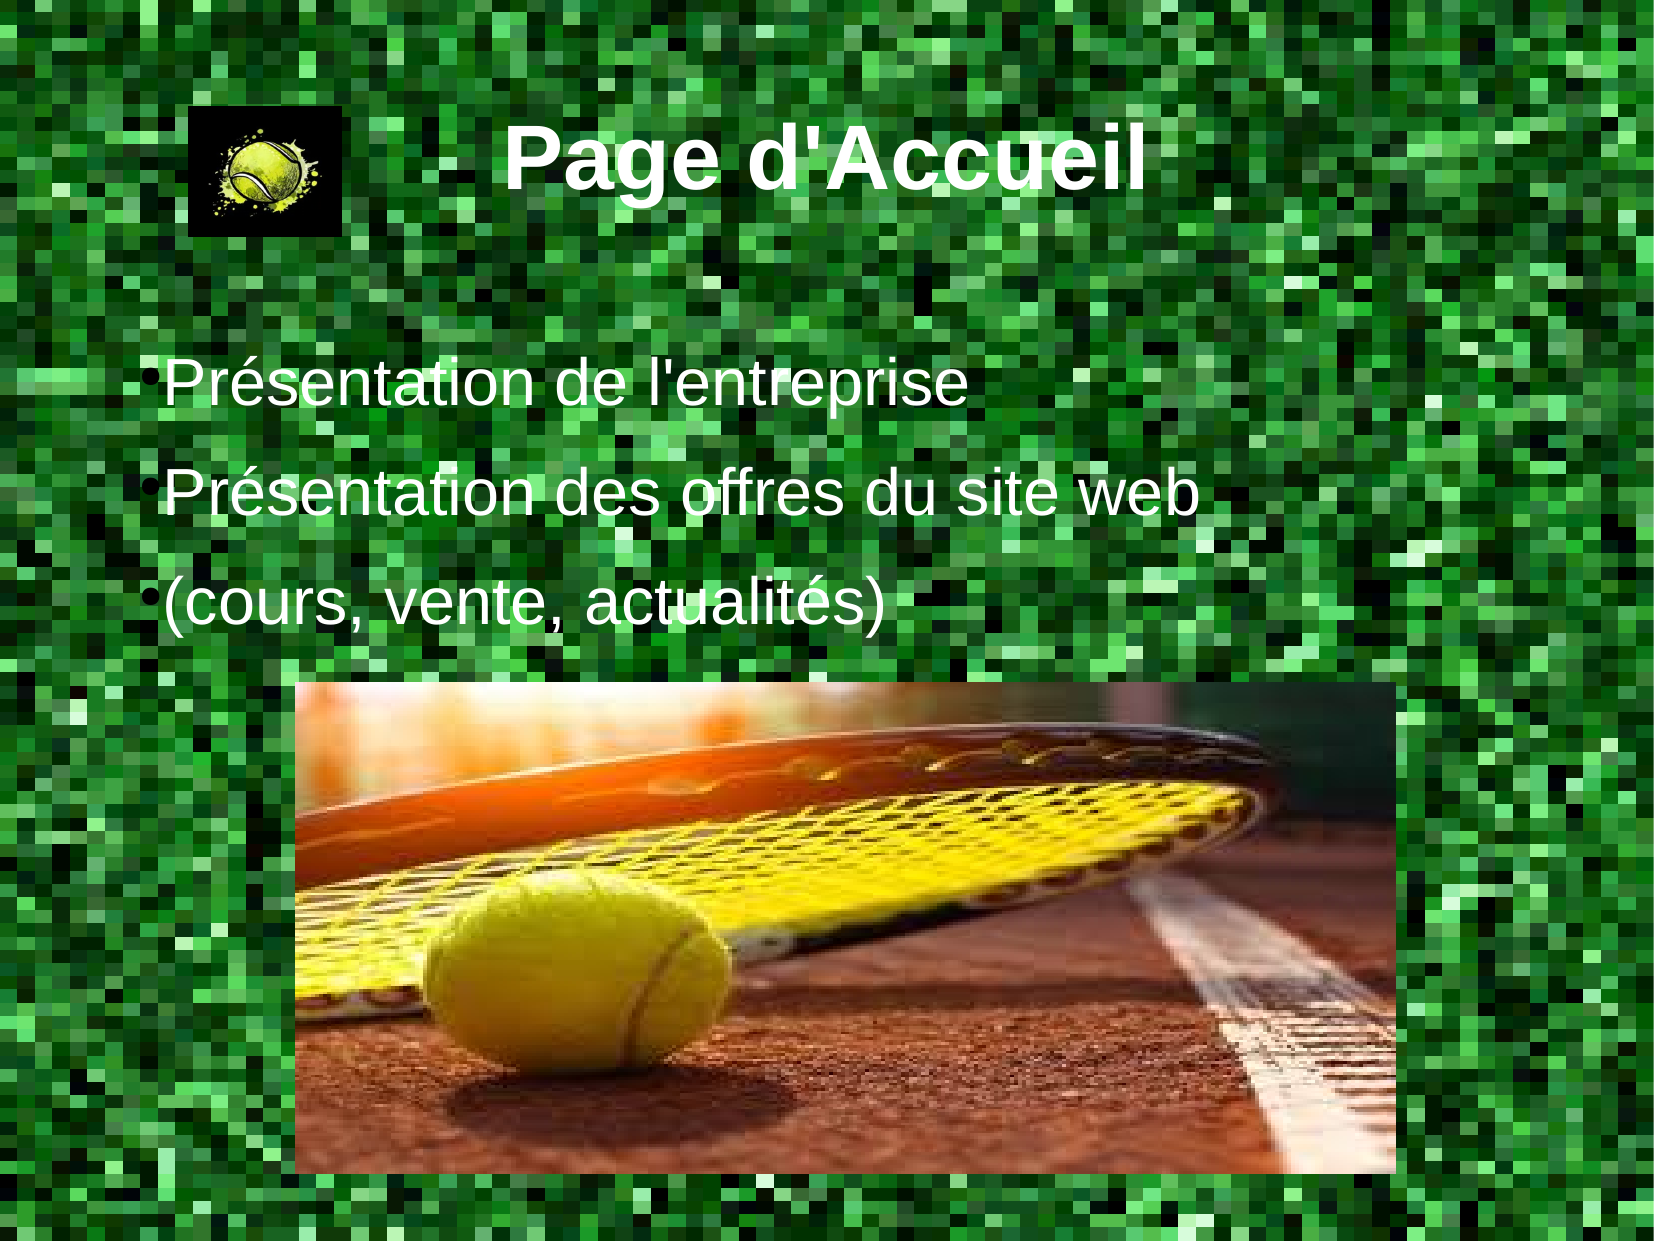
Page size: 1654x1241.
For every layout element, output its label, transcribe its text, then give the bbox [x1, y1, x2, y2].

list Présentation de l'entreprise Présentation des offres du site web (cours, vente, actualités) [138, 338, 1628, 641]
picture [188, 106, 342, 237]
title Page d'Accueil [82, 97, 1571, 209]
picture [295, 682, 1396, 1174]
